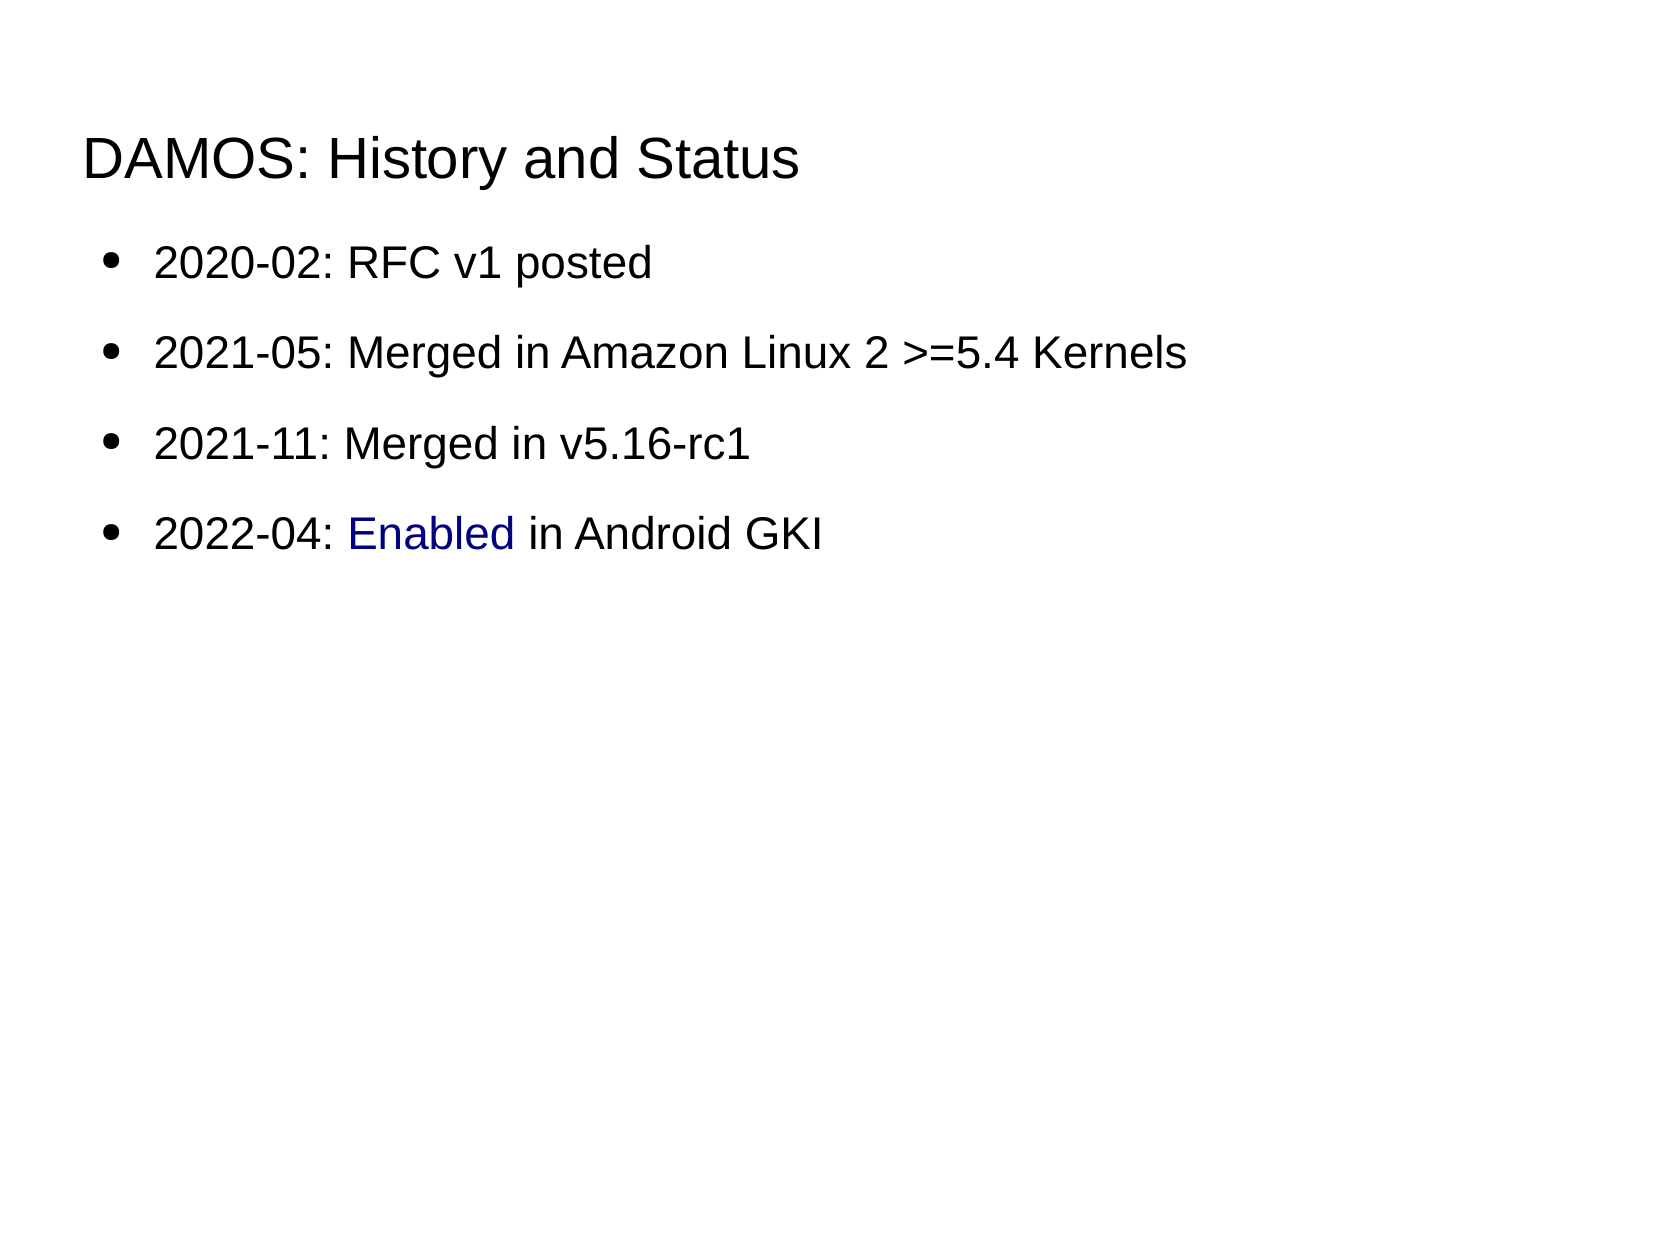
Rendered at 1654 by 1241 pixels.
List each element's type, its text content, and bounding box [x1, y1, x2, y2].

list 2020-02: RFC v1 posted 2021-05: Merged in Amazon Linux 2 >=5.4 Kernels 2021-11: Merged in v5.16-rc1 2022-04: Enabled in Android GKI [82, 236, 1571, 1111]
title DAMOS: History and Status [82, 108, 1571, 210]
